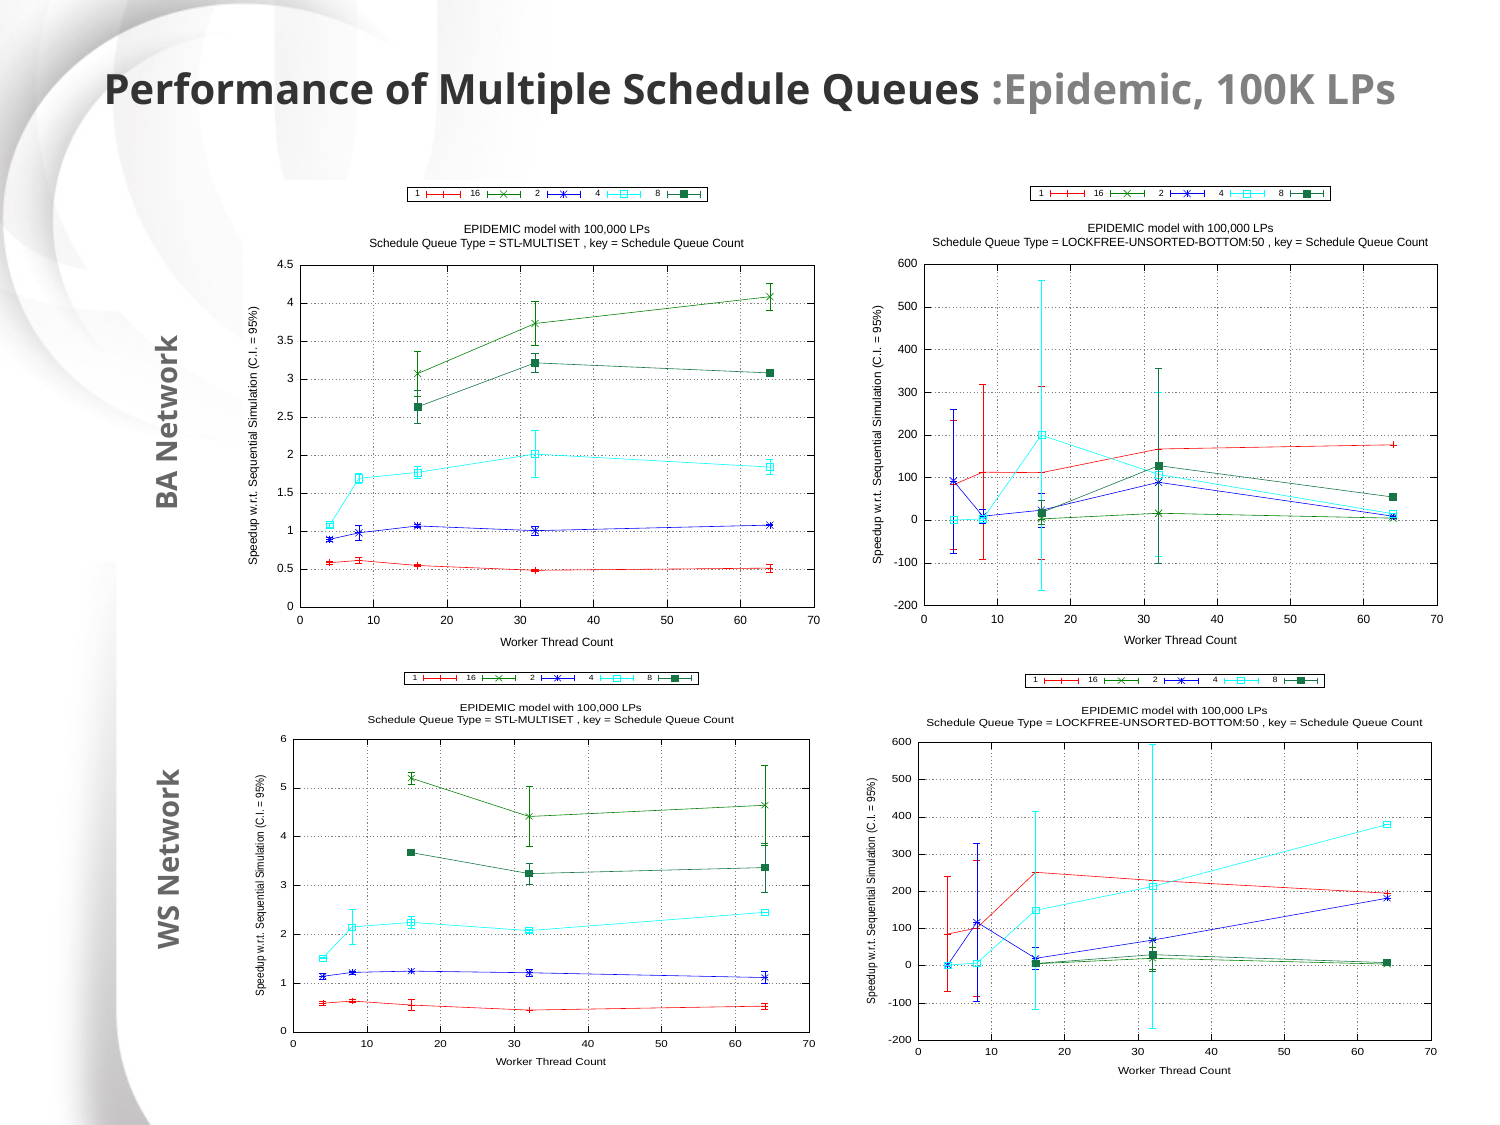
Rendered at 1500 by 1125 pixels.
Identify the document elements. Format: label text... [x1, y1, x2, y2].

text_box BA Network [138, 301, 194, 526]
text_box WS Network [140, 731, 196, 964]
picture [0, 0, 1500, 1125]
title Performance of Multiple Schedule Queues :Epidemic, 100K LPs [30, 12, 1471, 165]
